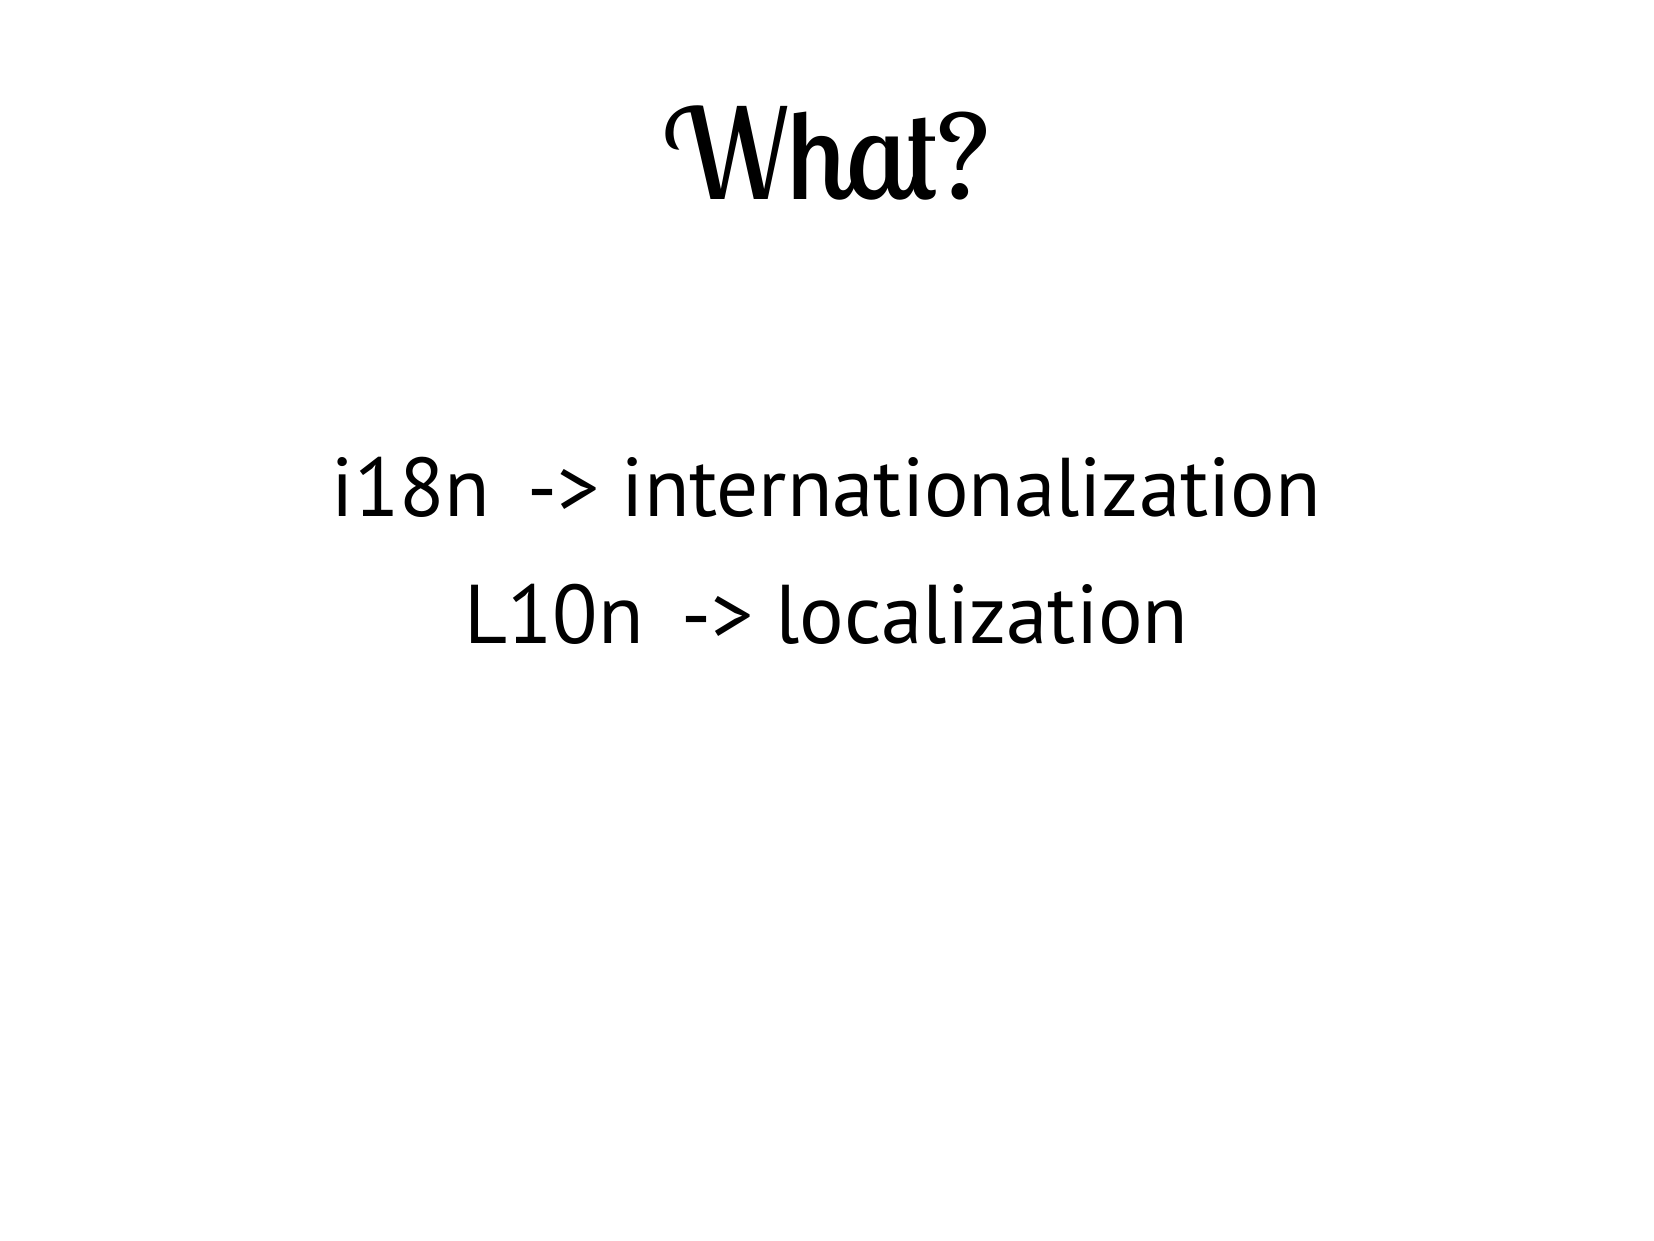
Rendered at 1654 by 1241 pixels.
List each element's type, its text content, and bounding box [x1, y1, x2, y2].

title What? [82, 49, 1571, 257]
list i18n -> internationalization L10n -> localization [82, 290, 1571, 1010]
